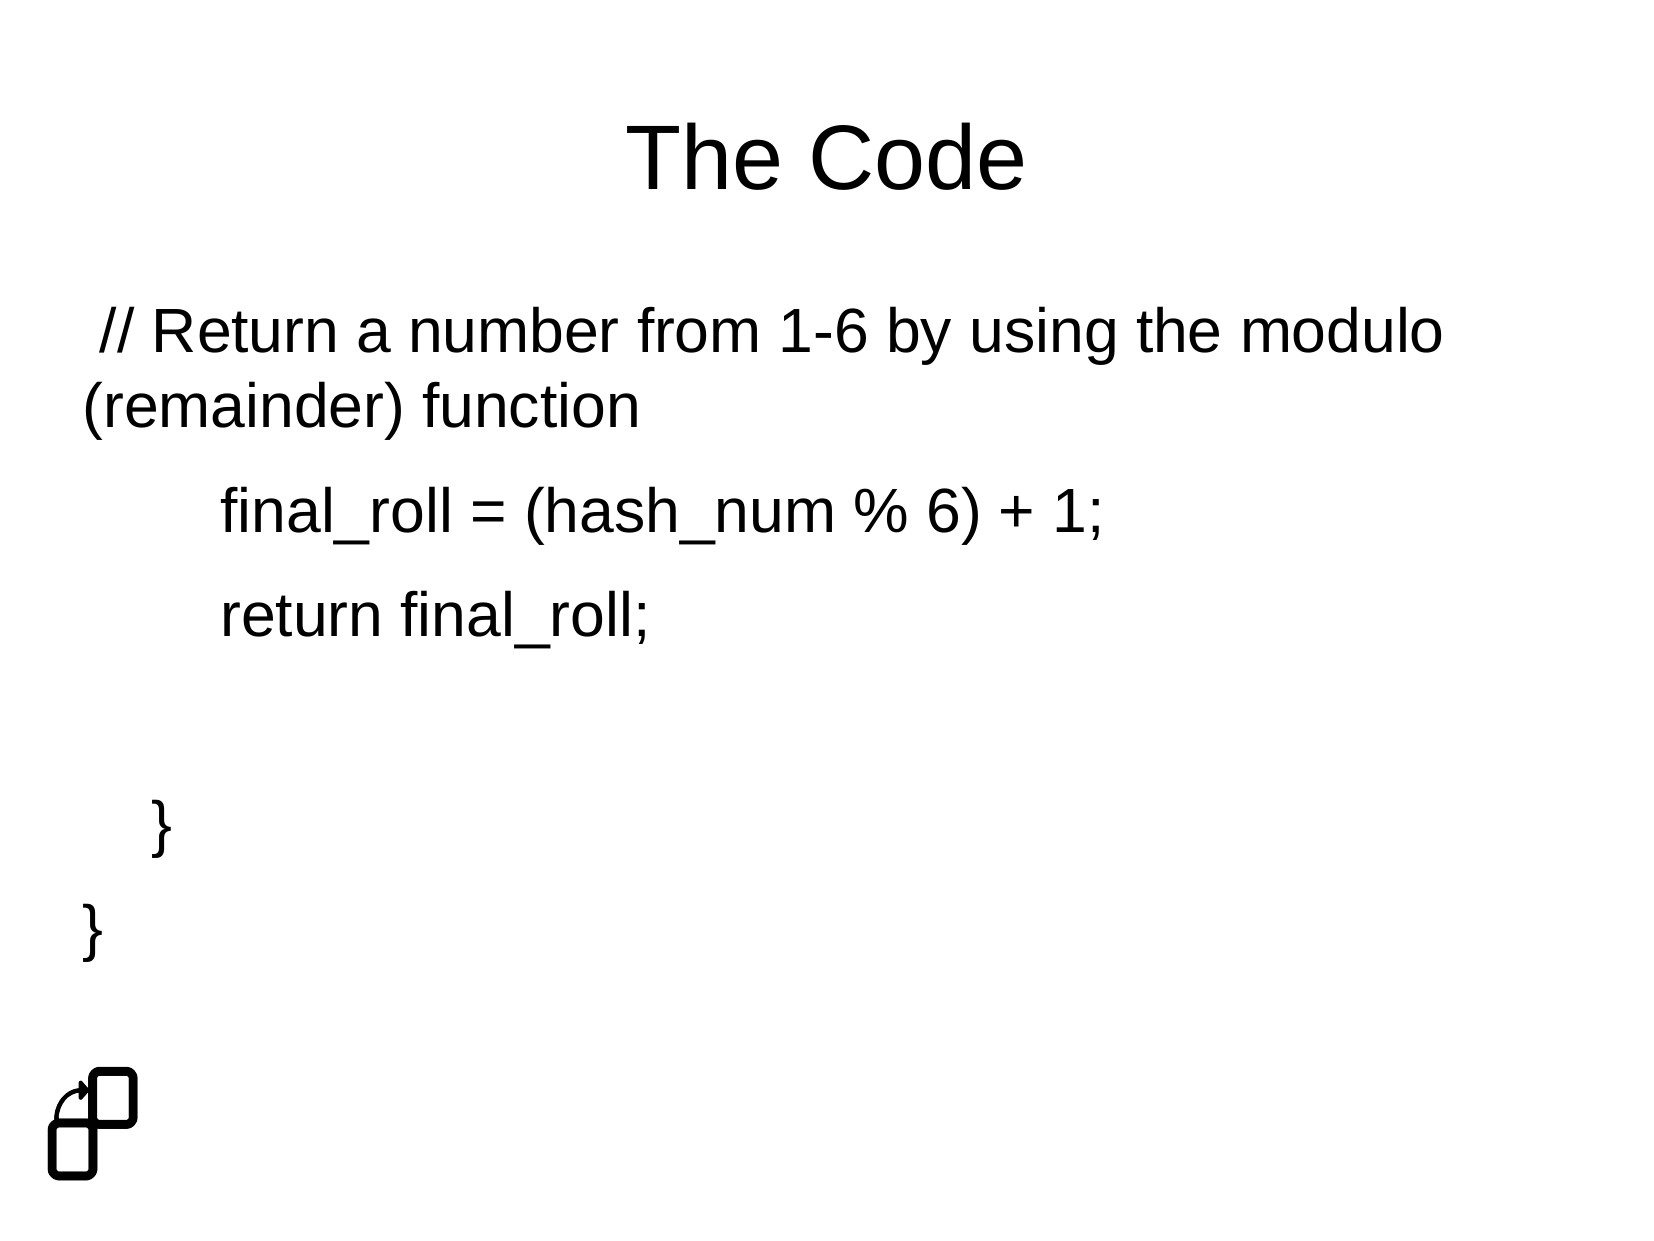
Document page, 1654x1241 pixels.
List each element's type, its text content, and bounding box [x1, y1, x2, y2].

picture [30, 1062, 153, 1186]
title The Code [82, 97, 1571, 209]
list // Return a number from 1-6 by using the modulo (remainder) function final_roll = (hash_num % 6) + 1; return final_roll; } } [82, 290, 1571, 1010]
